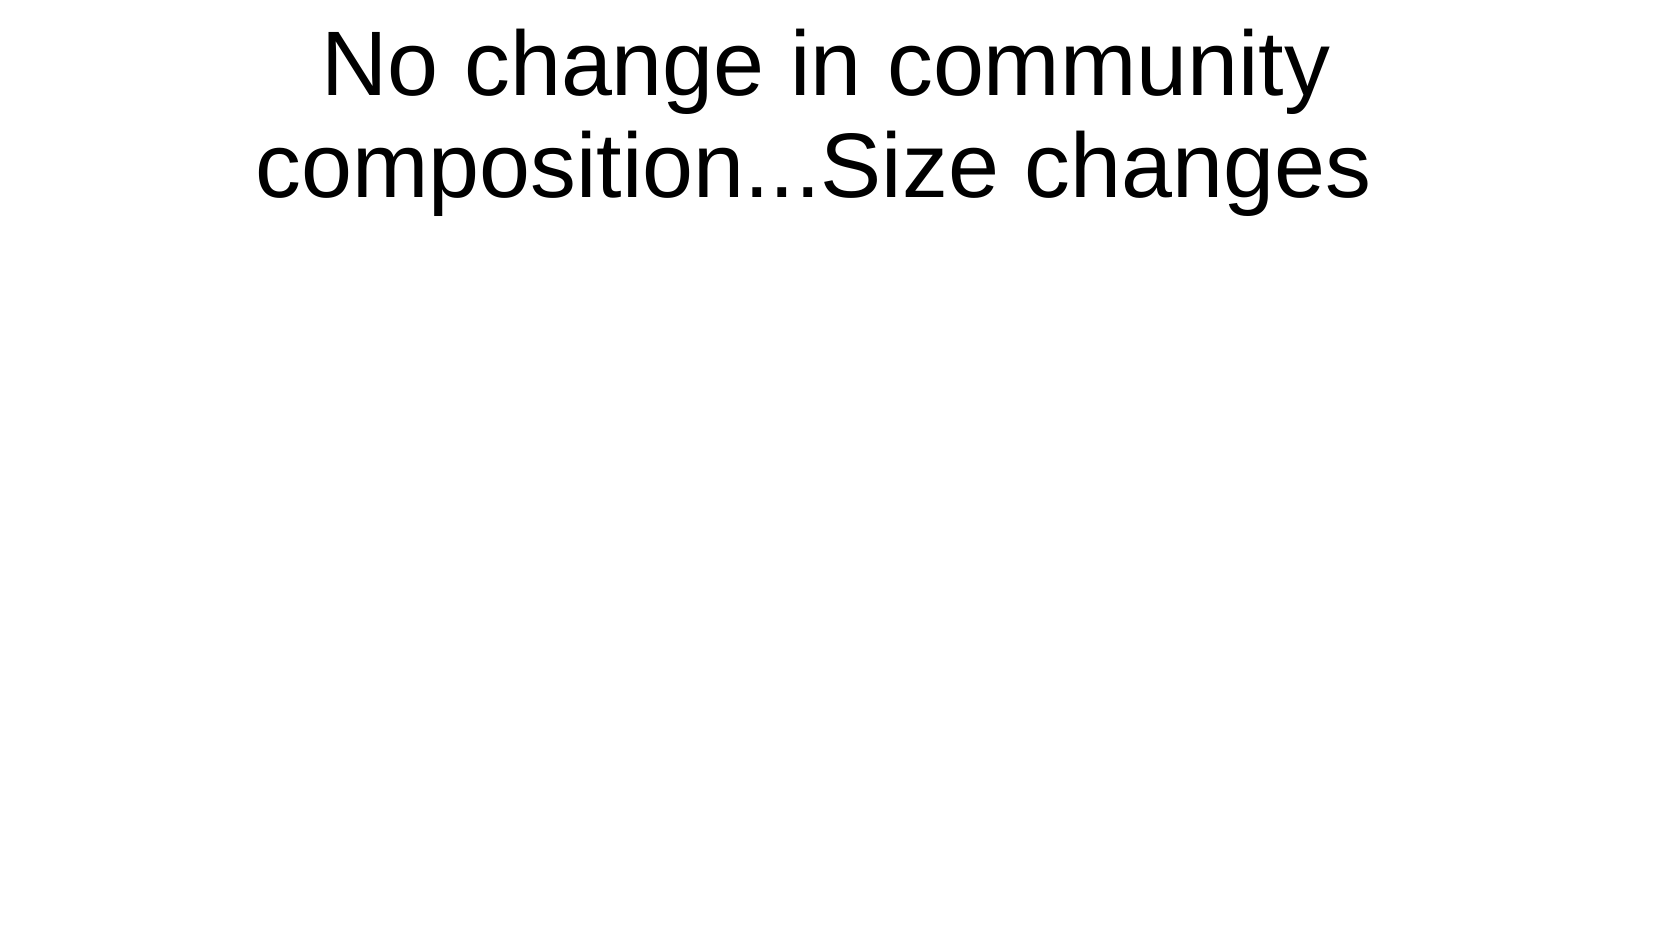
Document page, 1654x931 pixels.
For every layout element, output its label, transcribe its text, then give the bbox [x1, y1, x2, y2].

title No change in community composition...Size changes [82, 12, 1571, 218]
